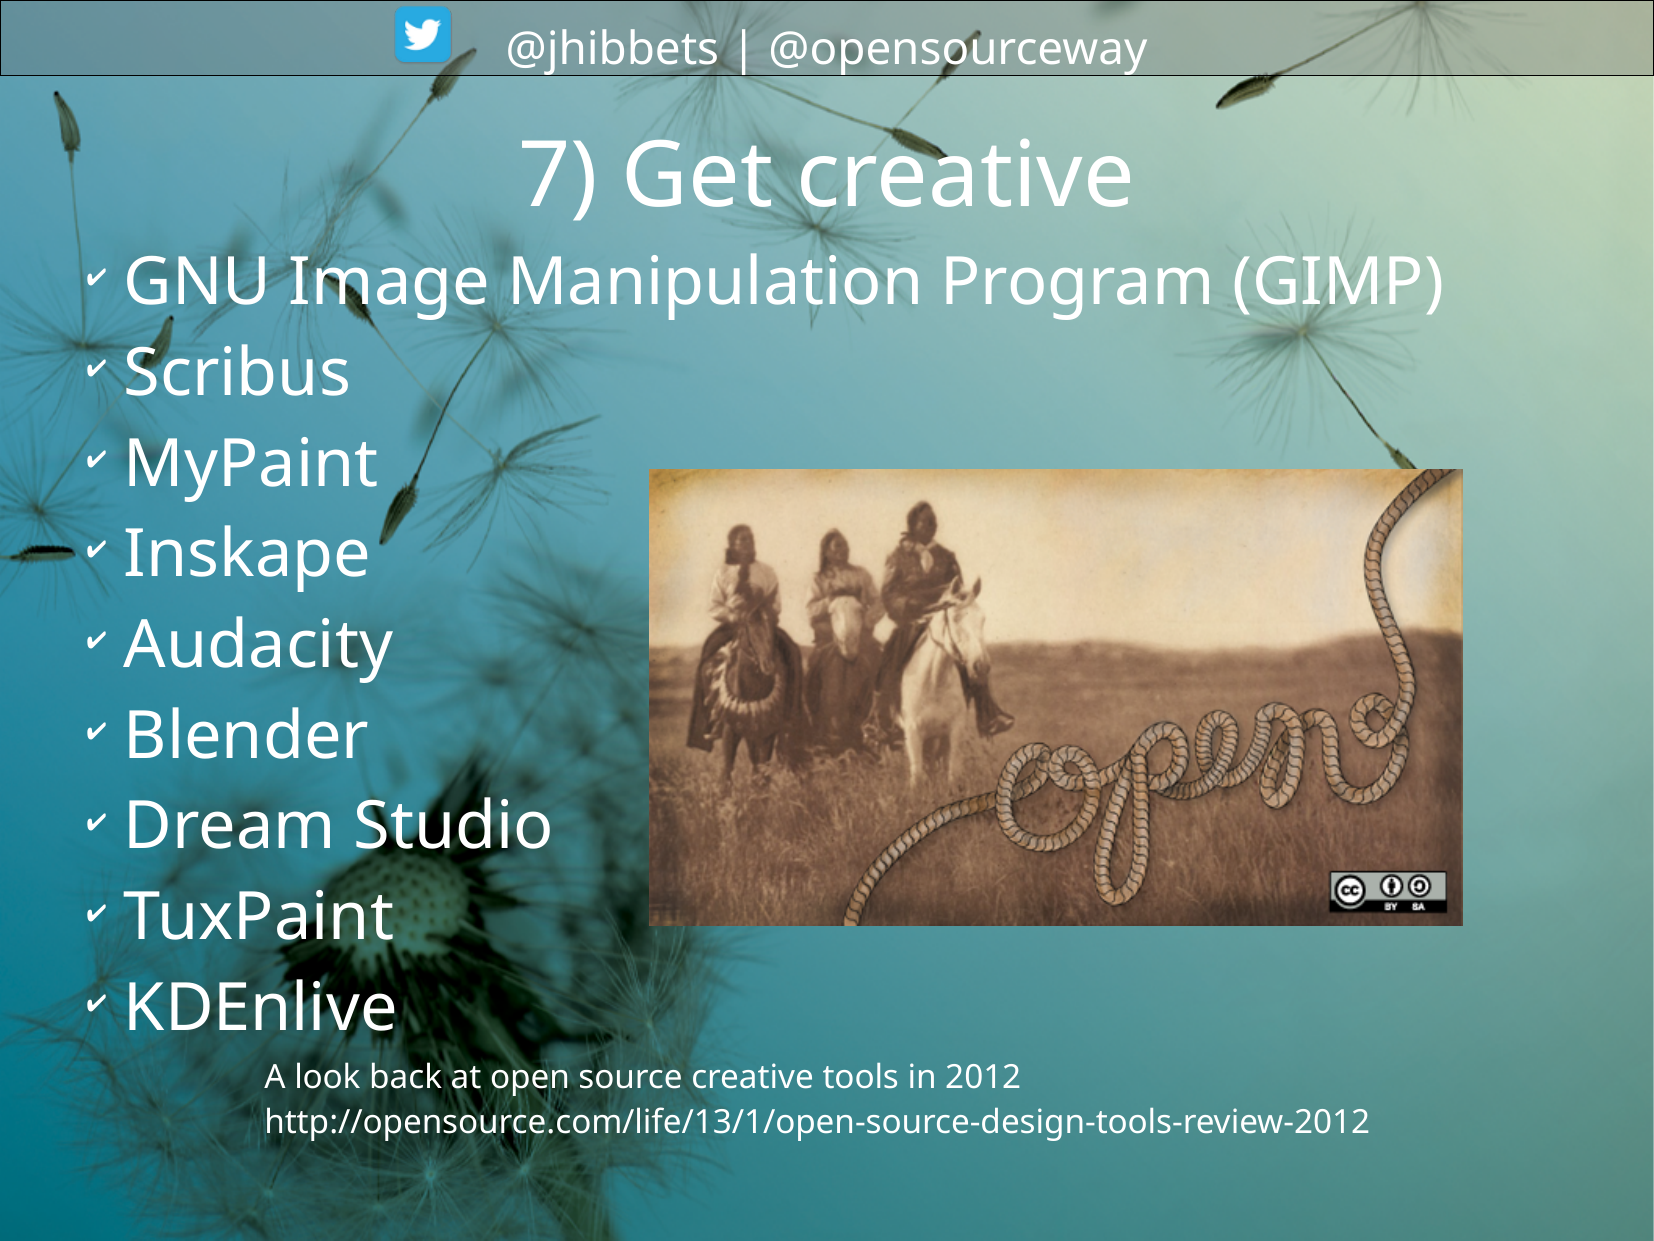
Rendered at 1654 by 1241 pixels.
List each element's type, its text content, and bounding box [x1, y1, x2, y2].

text_box GNU Image Manipulation Program (GIMP) Scribus MyPaint Inskape Audacity Blender Dream Studio TuxPaint KDEnlive [86, 244, 1576, 1039]
title 7) Get creative [82, 67, 1571, 275]
text_box A look back at open source creative tools in 2012 http://opensource.com/life/13/1/open-source-design-tools-review-2012 [249, 1045, 1389, 1135]
picture [393, 5, 454, 66]
picture [649, 469, 1463, 926]
picture [0, 76, 1654, 1241]
